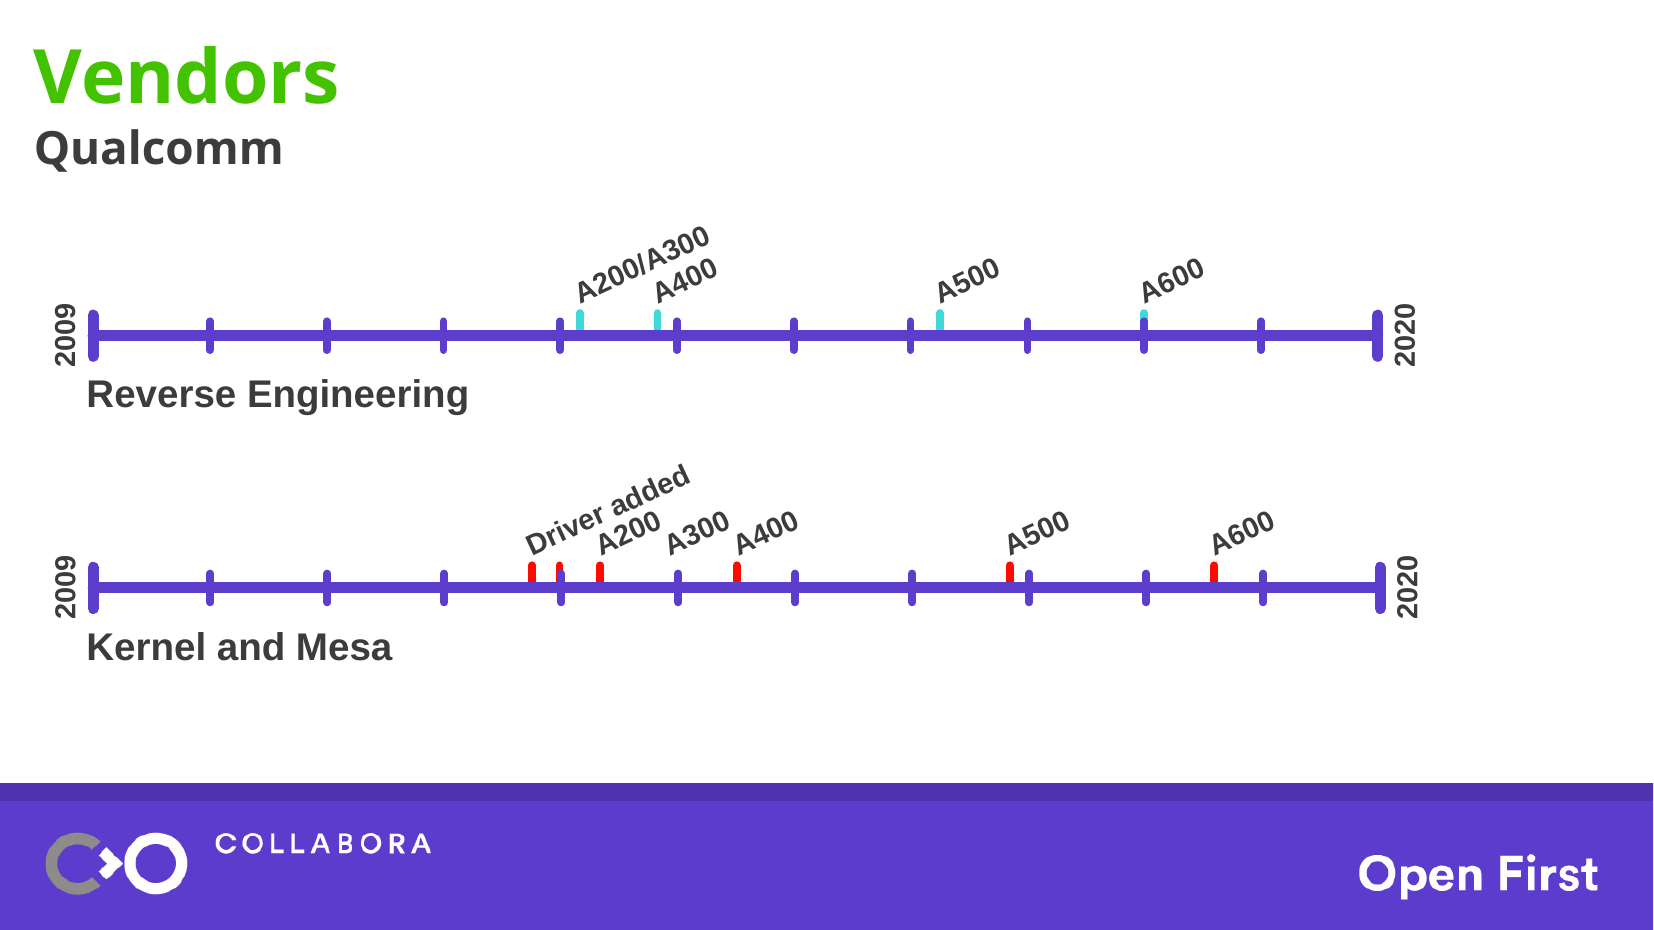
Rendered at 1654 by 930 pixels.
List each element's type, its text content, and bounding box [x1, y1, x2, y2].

picture [0, 0, 1654, 930]
title Vendors Qualcomm [33, 29, 1607, 193]
